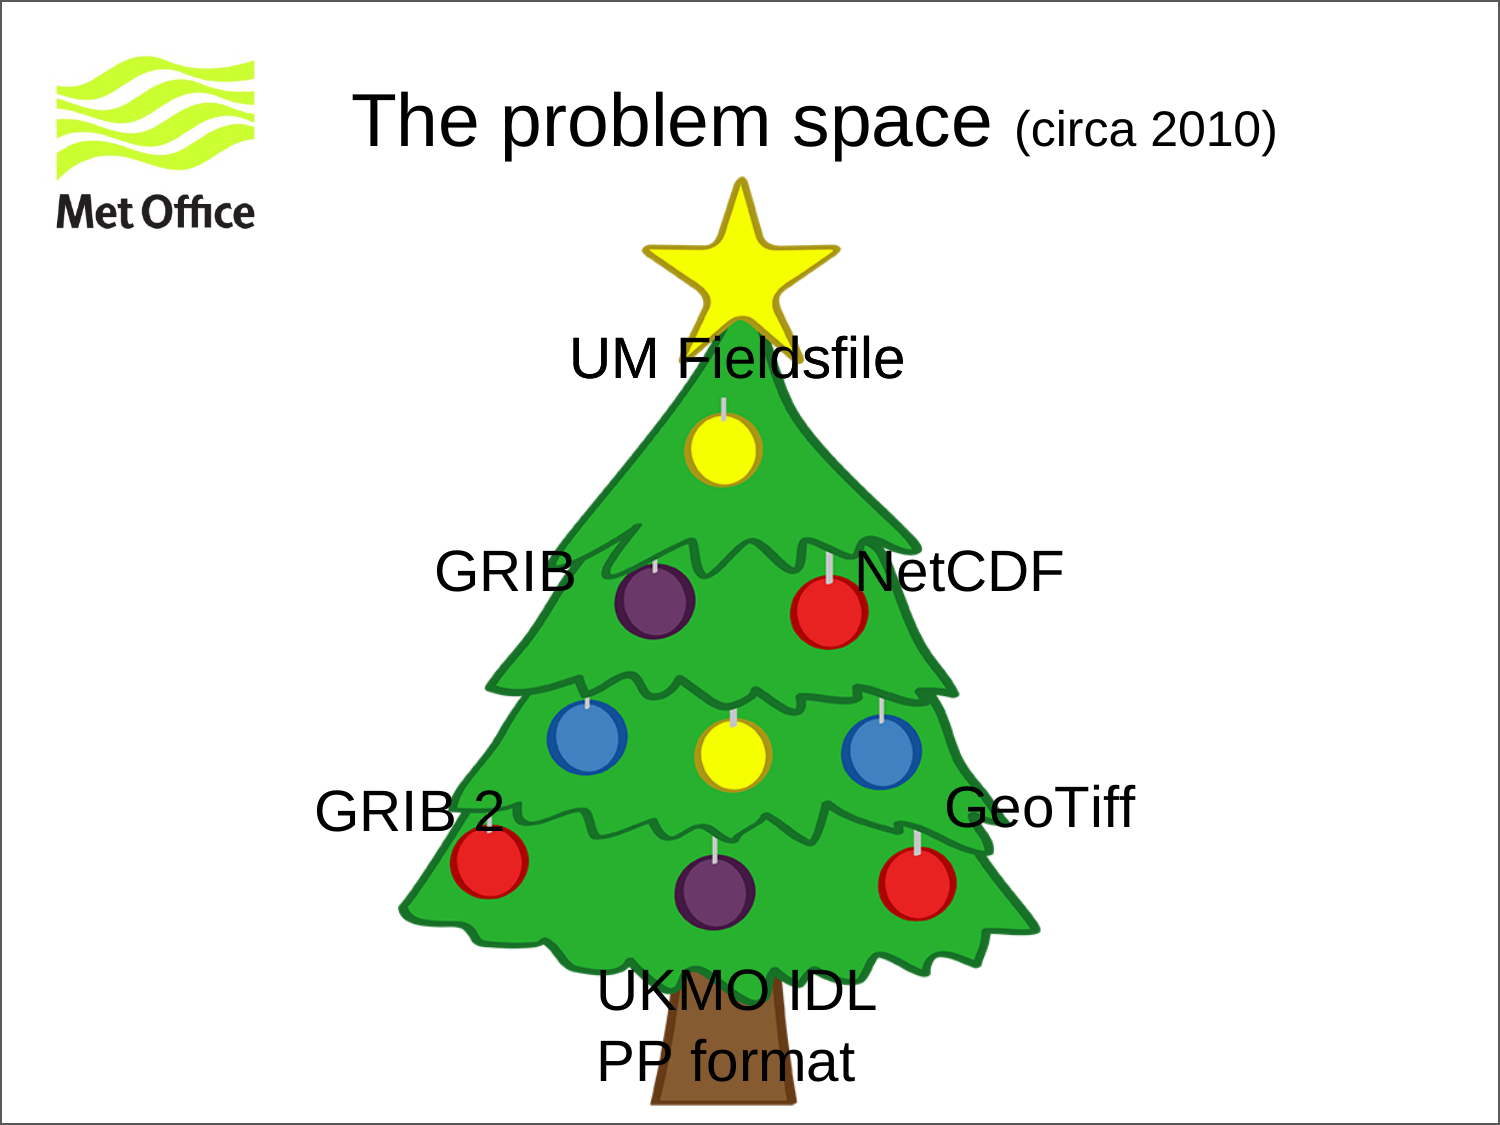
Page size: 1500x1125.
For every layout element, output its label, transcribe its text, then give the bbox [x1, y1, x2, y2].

text_box UKMO IDL PP format [581, 944, 897, 1100]
text_box GRIB 2 [300, 765, 541, 850]
text_box The problem space (circa 2010) [336, 63, 1294, 170]
text_box GRIB [420, 525, 601, 610]
text_box NetCDF [840, 525, 1096, 616]
picture [24, 21, 1218, 1125]
text_box UM Fieldsfile [554, 311, 930, 397]
text_box GeoTiff [930, 761, 1186, 852]
